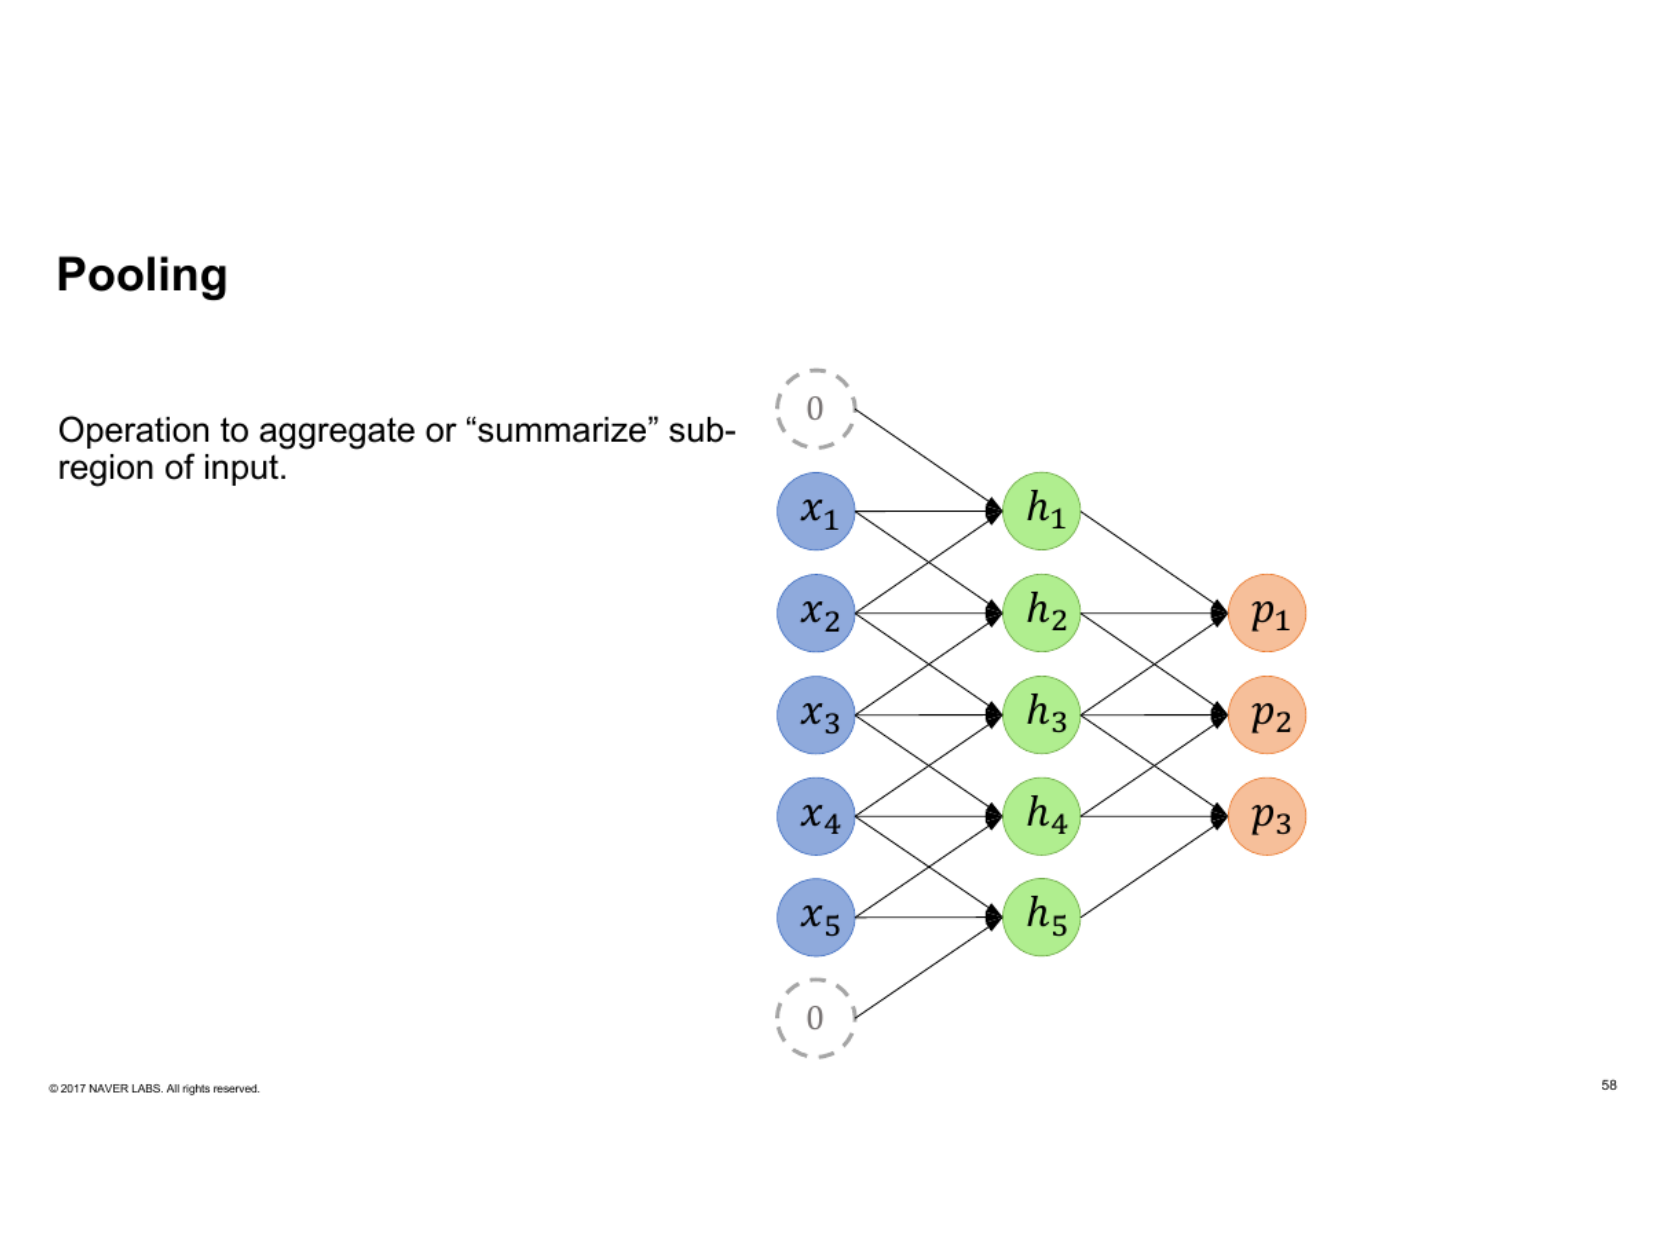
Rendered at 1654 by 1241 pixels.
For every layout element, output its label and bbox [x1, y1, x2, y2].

picture [2, 208, 1654, 1134]
